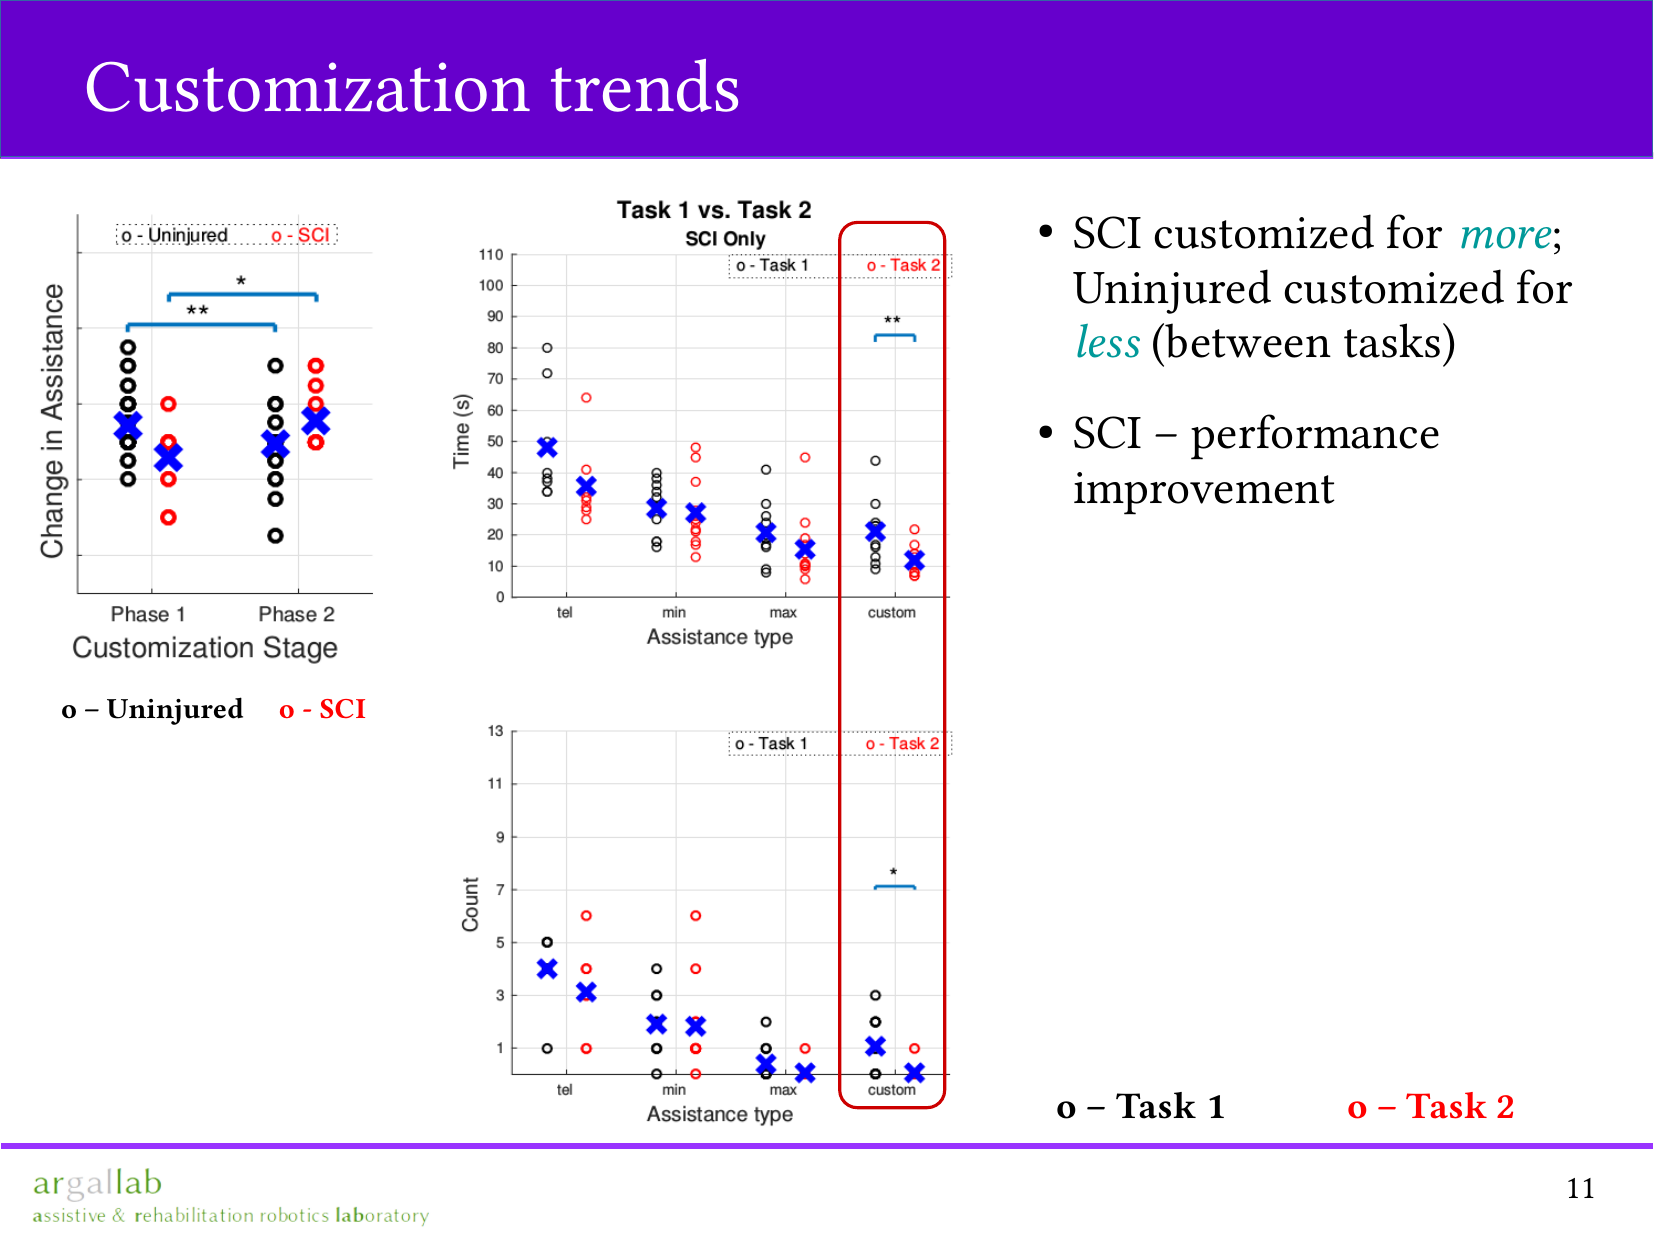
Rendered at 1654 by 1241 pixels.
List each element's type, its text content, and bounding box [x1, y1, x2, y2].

picture [19, 162, 405, 679]
text_box Customization trends [69, 36, 1621, 138]
picture [21, 161, 990, 1241]
text_box o – Task 1 o – Task 2 [1032, 1078, 1541, 1136]
text_box SCI customized for more; Uninjured customized for less (between tasks) SCI – performance improvement [1022, 198, 1623, 562]
text_box [839, 222, 945, 1108]
text_box o – Uninjured o - SCI [39, 685, 385, 734]
